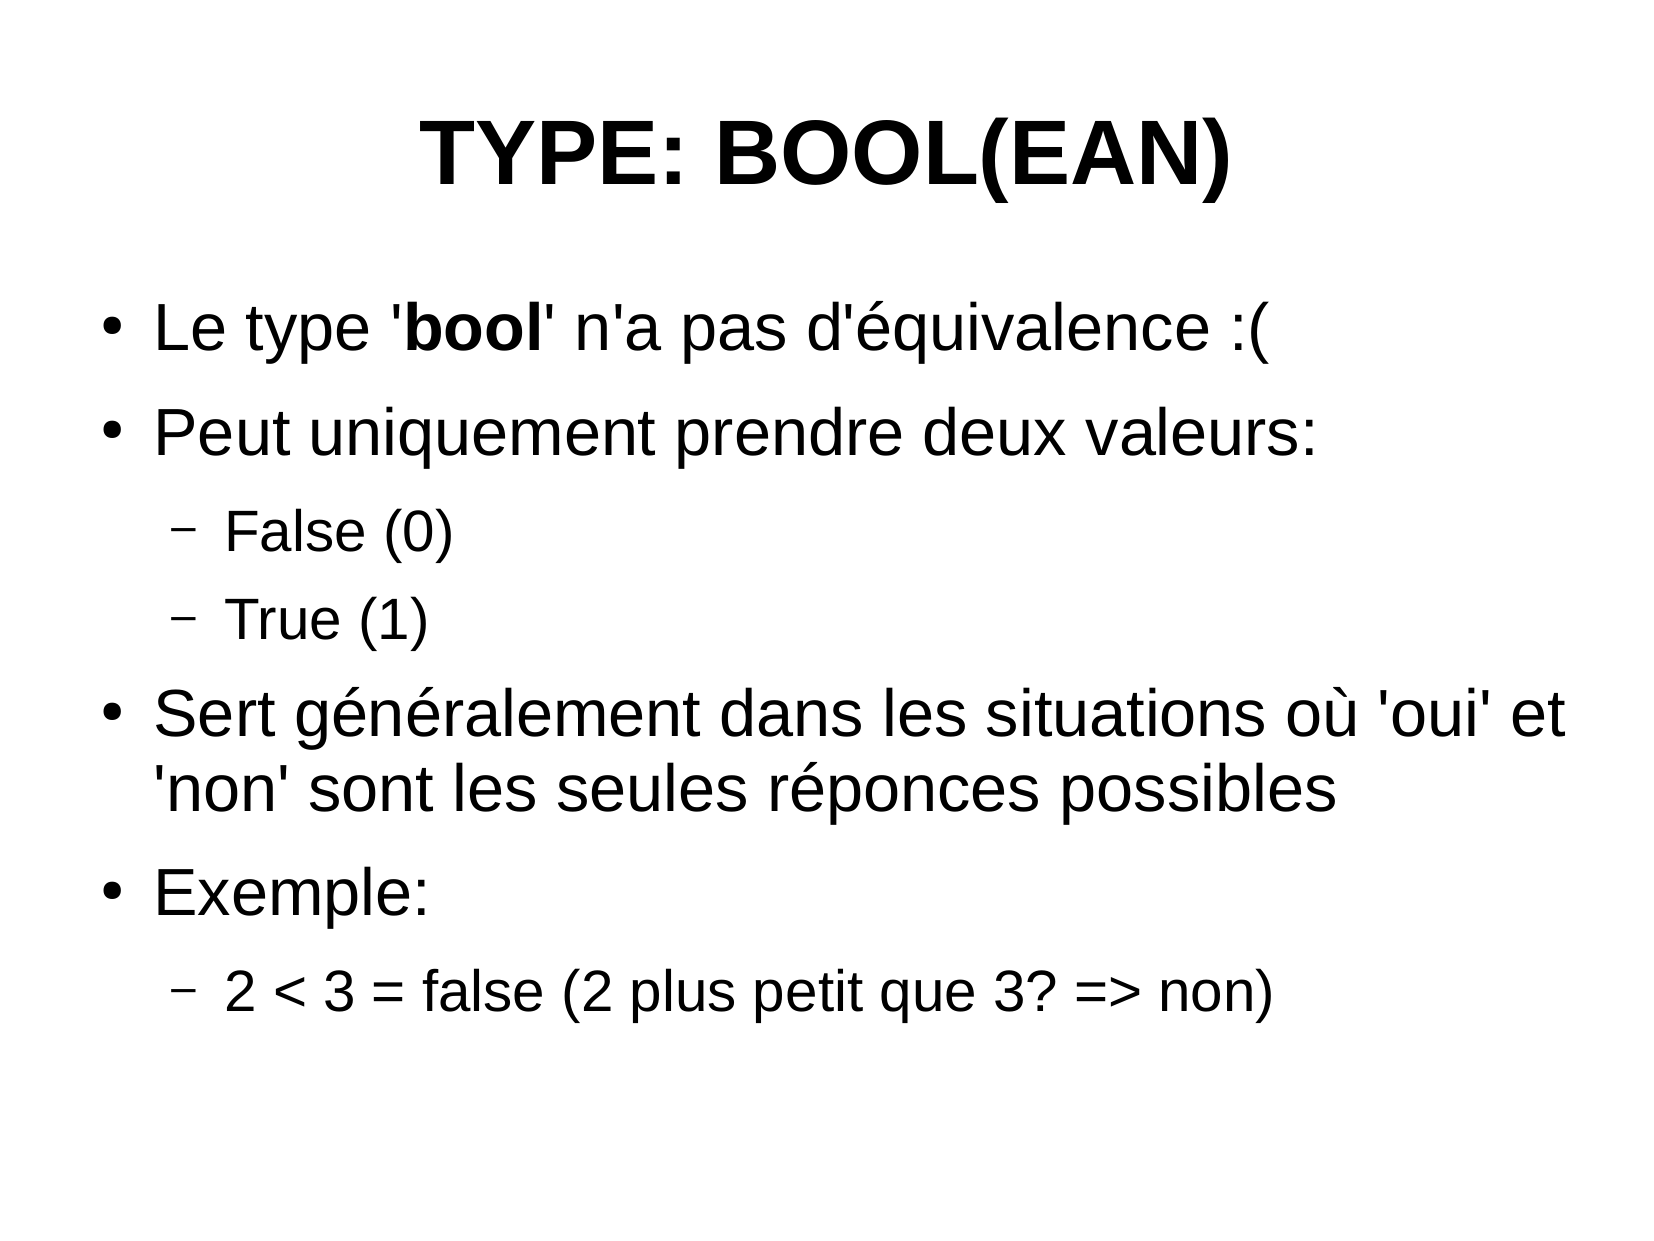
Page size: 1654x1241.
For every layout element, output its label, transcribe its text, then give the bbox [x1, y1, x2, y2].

title TYPE: BOOL(EAN) [82, 49, 1571, 257]
list Le type 'bool' n'a pas d'équivalence :( Peut uniquement prendre deux valeurs: False (0) True (1) Sert généralement dans les situations où 'oui' et 'non' sont les seules réponces possibles Exemple: 2 < 3 = false (2 plus petit que 3? => non) [82, 290, 1571, 1113]
